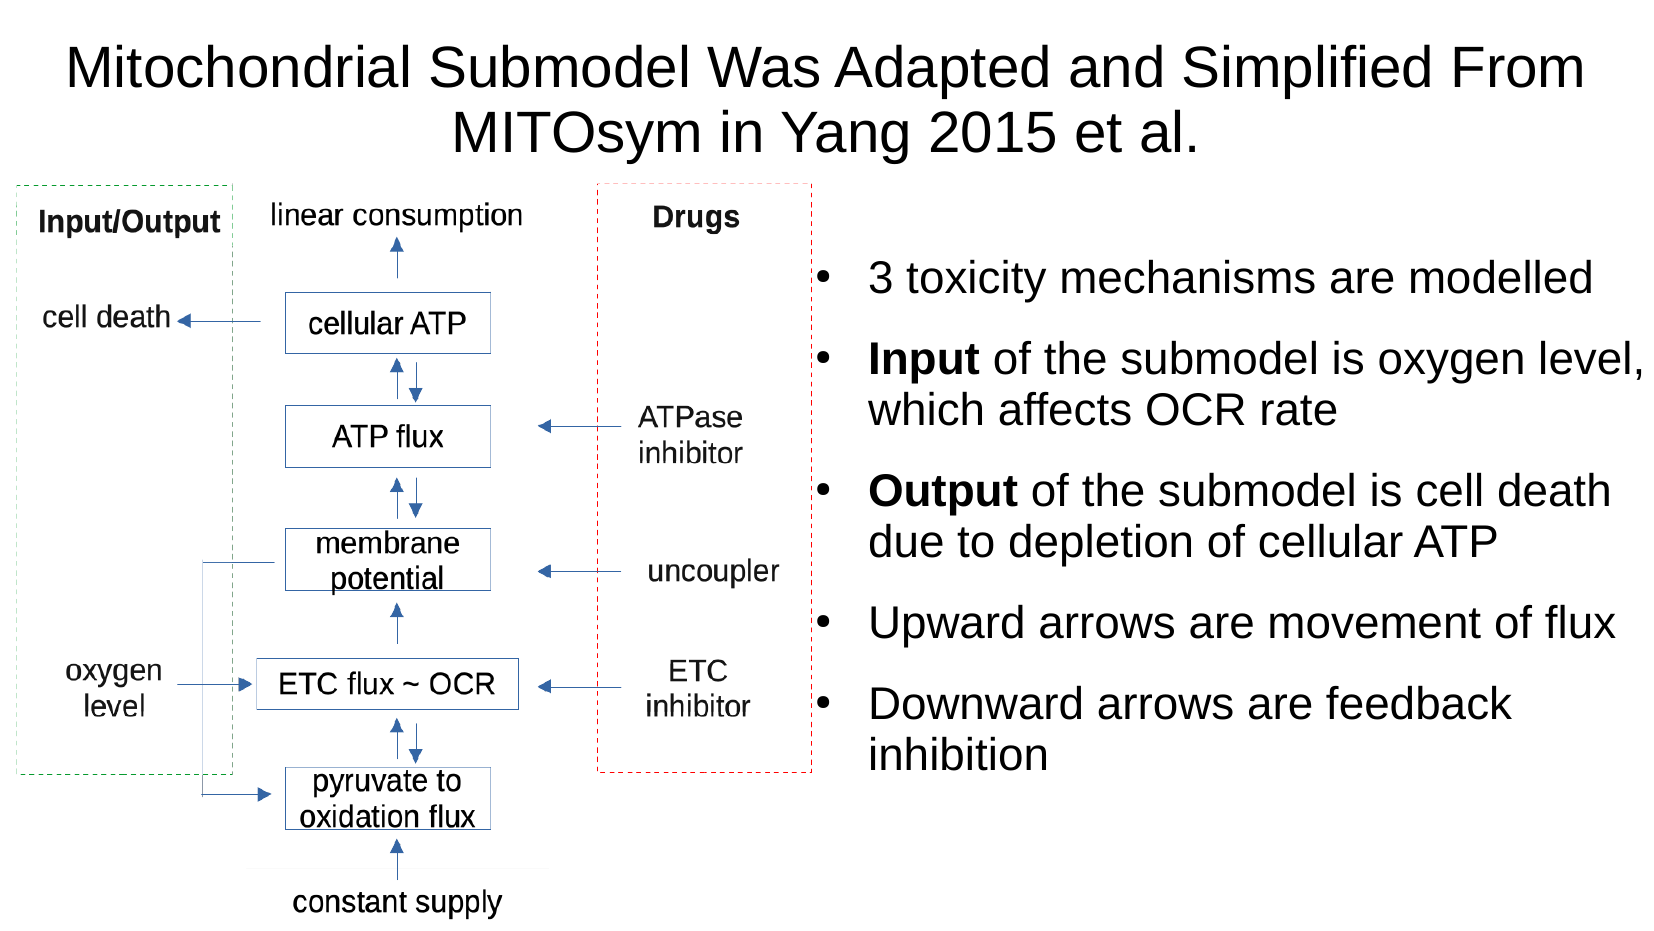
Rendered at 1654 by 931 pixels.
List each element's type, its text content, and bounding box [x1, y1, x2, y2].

title Mitochondrial Submodel Was Adapted and Simplified From MITOsym in Yang 2015 et al. [29, 21, 1625, 171]
list 3 toxicity mechanisms are modelled Input of the submodel is oxygen level, which affects OCR rate Output of the submodel is cell death due to depletion of cellular ATP Upward arrows are movement of flux Downward arrows are feedback inhibition [827, 171, 1648, 880]
picture [4, 171, 827, 931]
